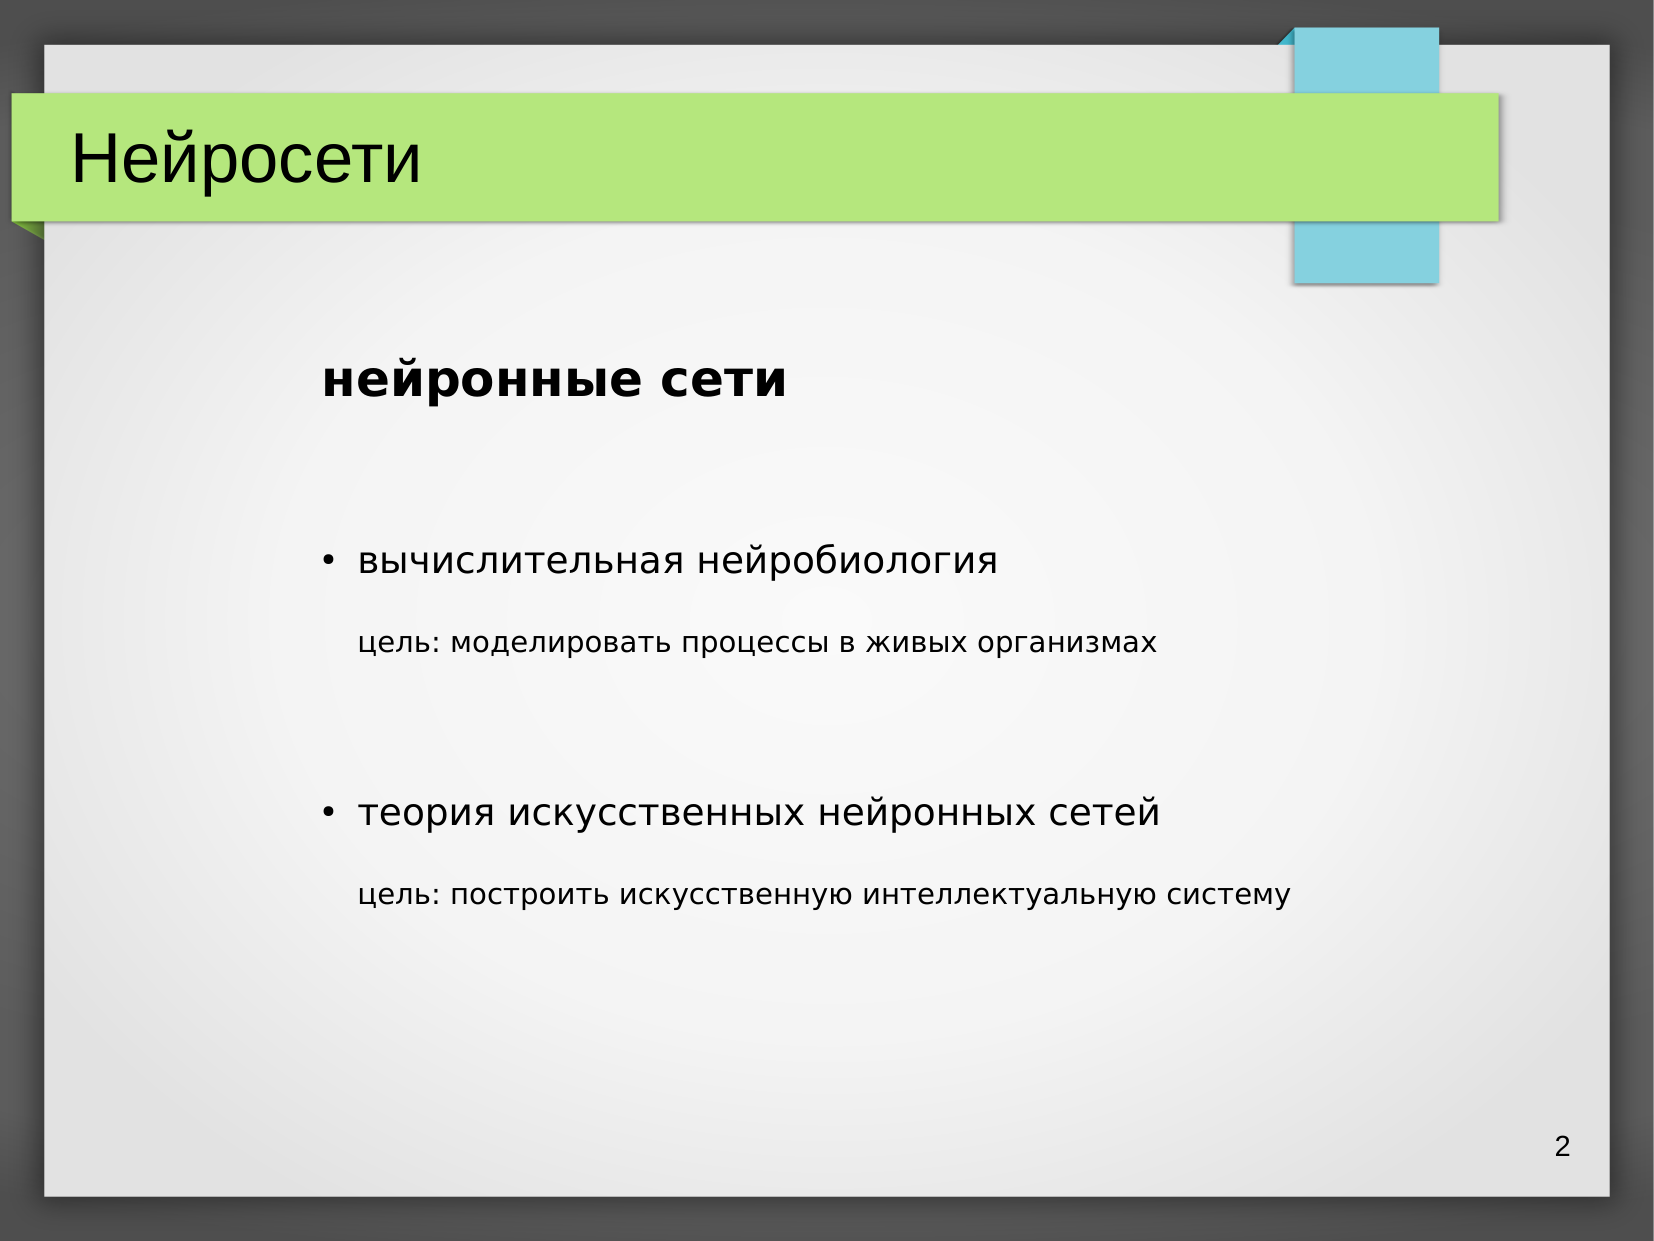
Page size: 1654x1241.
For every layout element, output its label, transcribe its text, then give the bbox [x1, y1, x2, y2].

title Нейросети [70, 118, 1205, 199]
picture [0, 0, 1654, 1241]
text_box нейронные сети вычислительная нейробиология цель: моделировать процессы в живых организмах теория искусственных нейронных сетей цель: построить искусственную интеллектуальную систему [307, 342, 1335, 1050]
